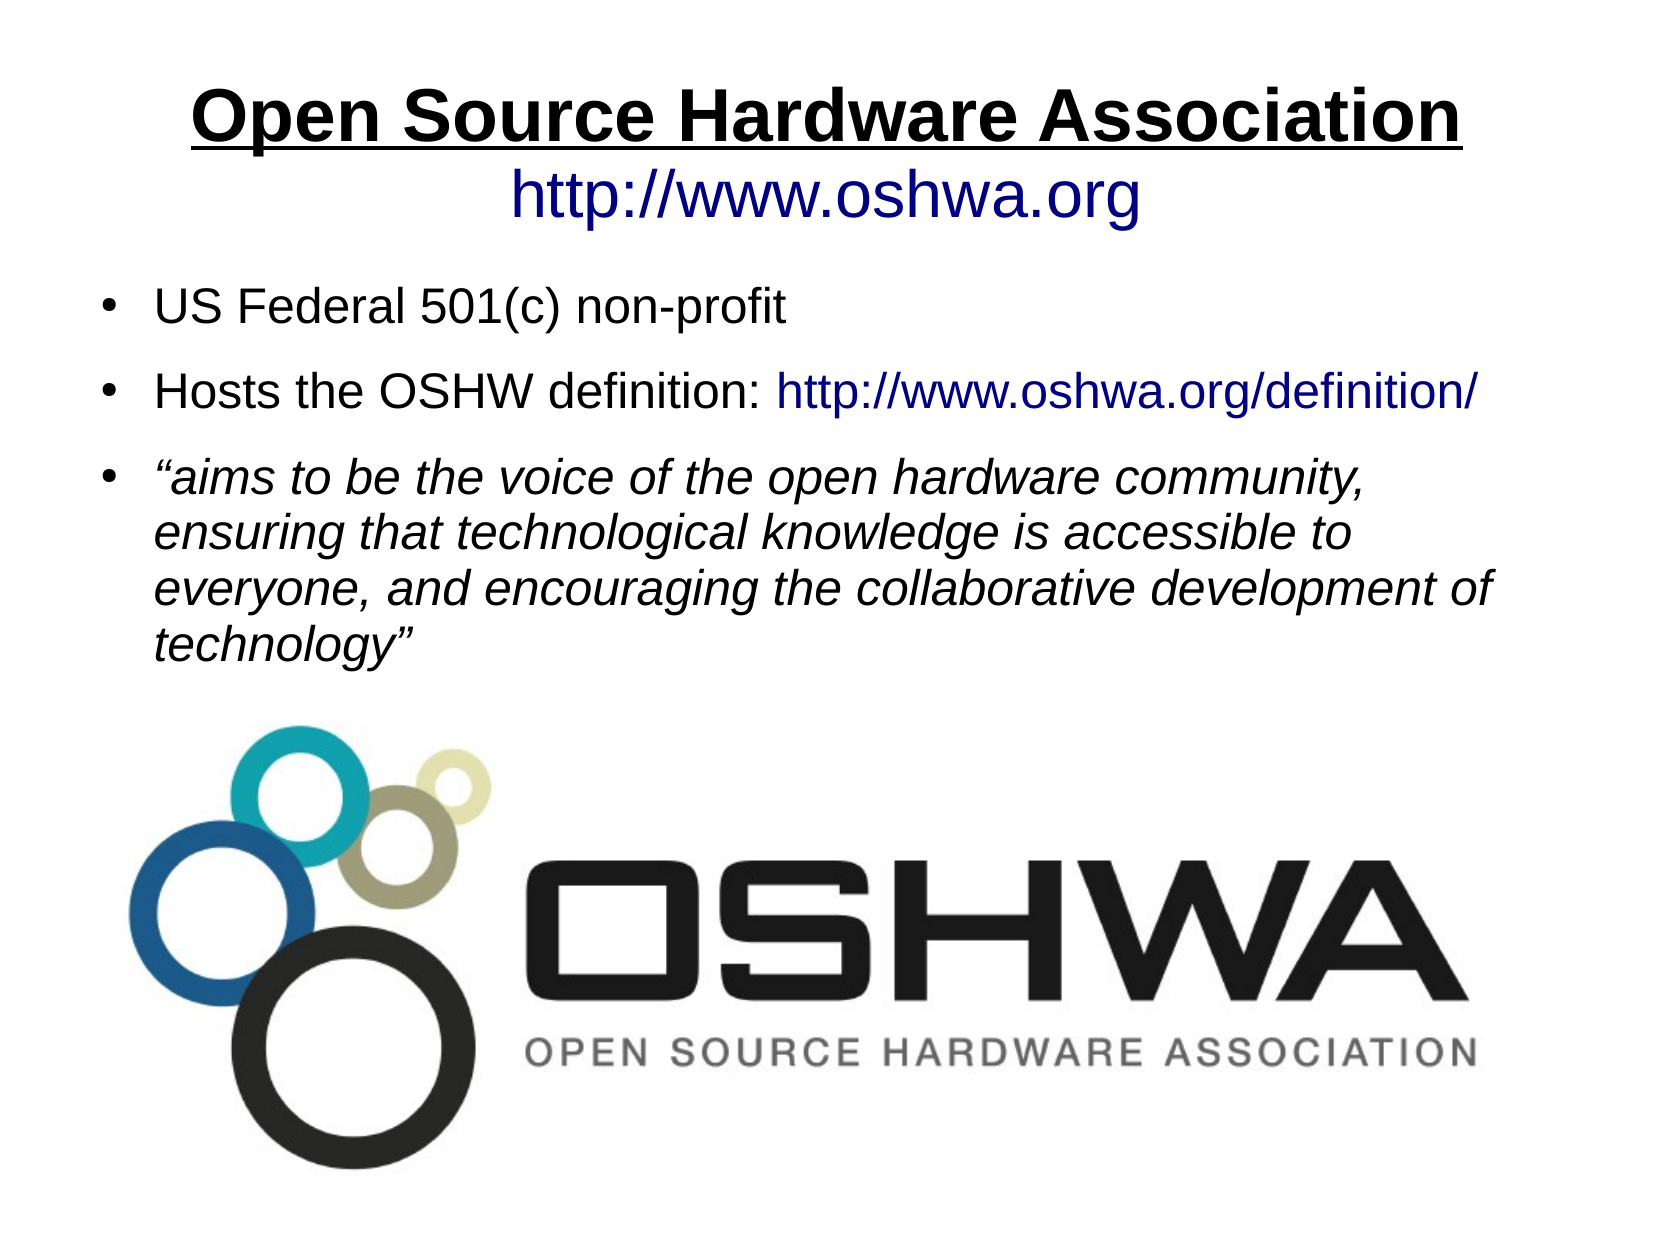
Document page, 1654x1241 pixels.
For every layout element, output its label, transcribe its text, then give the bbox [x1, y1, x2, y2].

picture [21, 723, 1584, 1174]
title Open Source Hardware Association http://www.oshwa.org [82, 49, 1571, 257]
list US Federal 501(c) non-profit Hosts the OSHW definition: http://www.oshwa.org/definition/ “aims to be the voice of the open hardware community, ensuring that technological knowledge is accessible to everyone, and encouraging the collaborative development of technology” [82, 278, 1538, 723]
